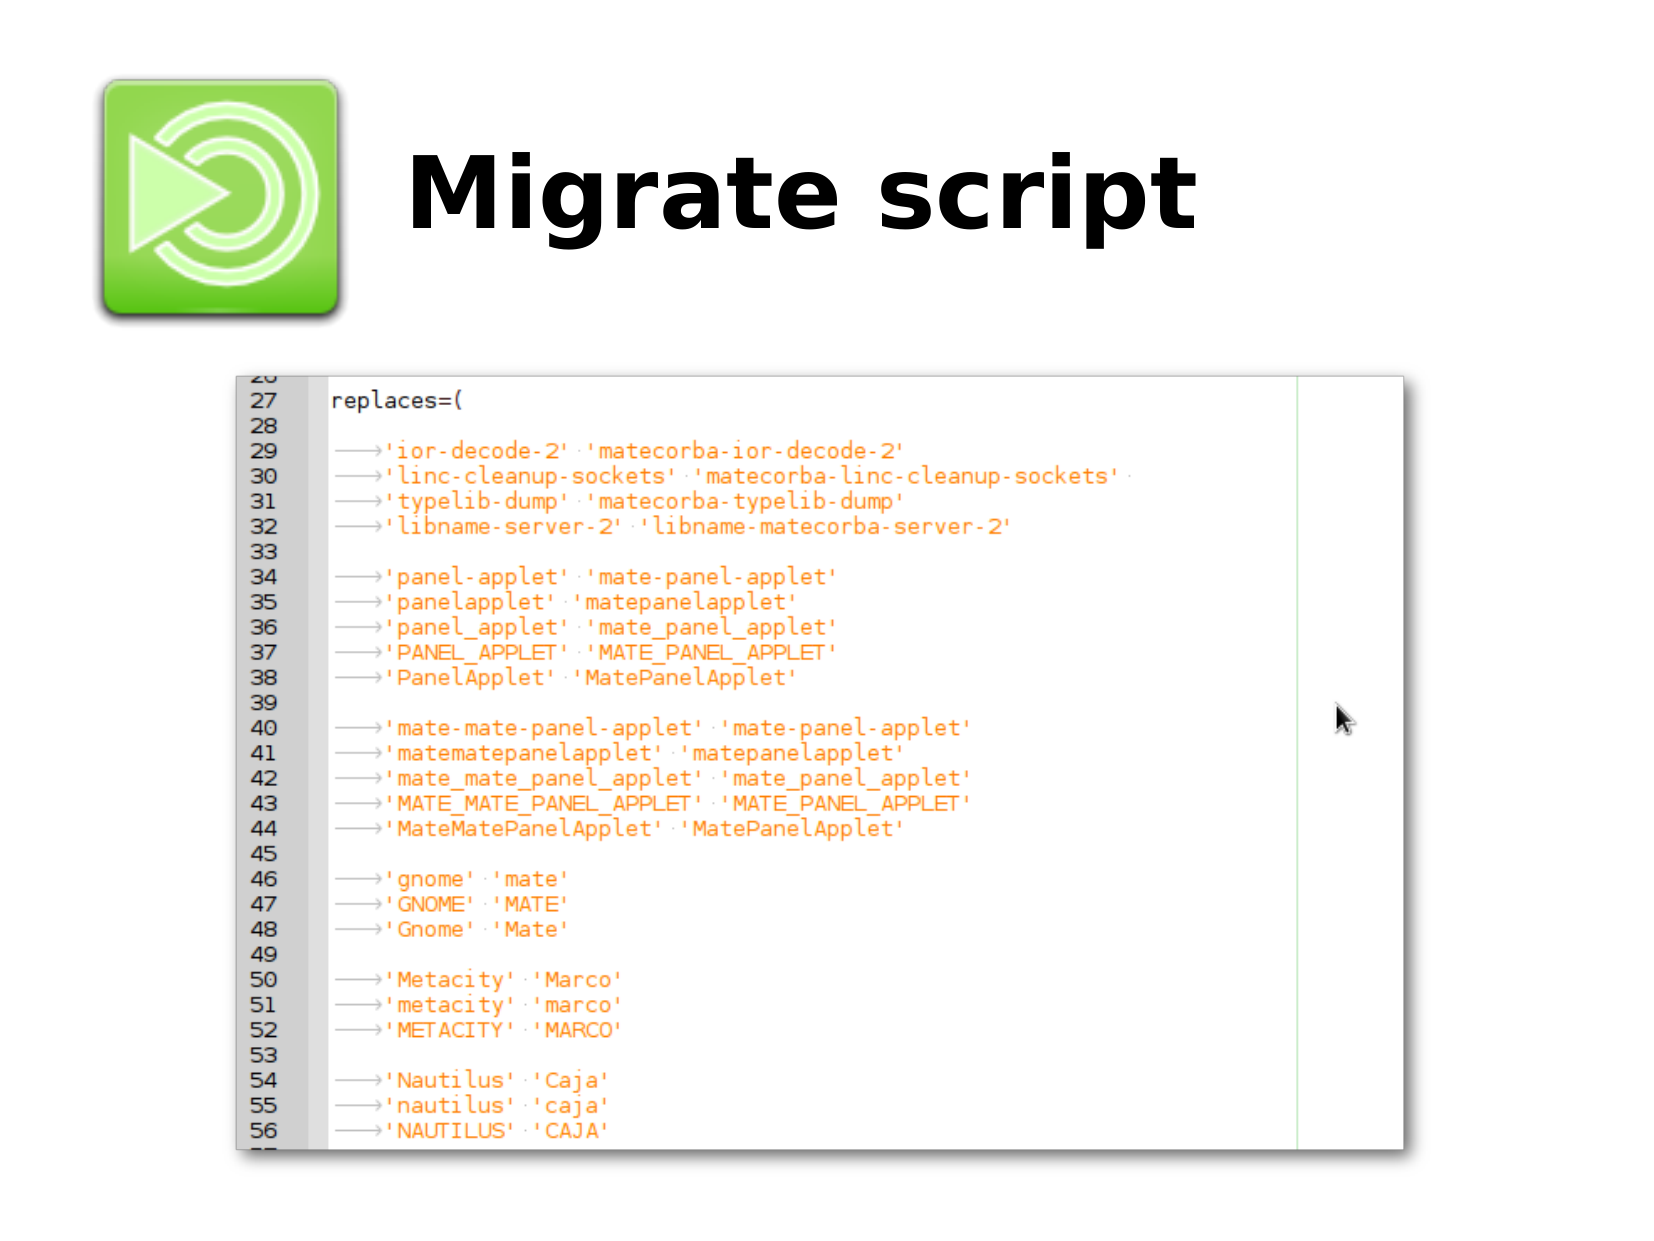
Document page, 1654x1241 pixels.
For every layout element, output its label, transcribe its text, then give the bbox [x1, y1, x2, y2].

picture [218, 358, 1436, 1182]
text_box Migrate script [389, 128, 1394, 260]
picture [88, 64, 355, 331]
